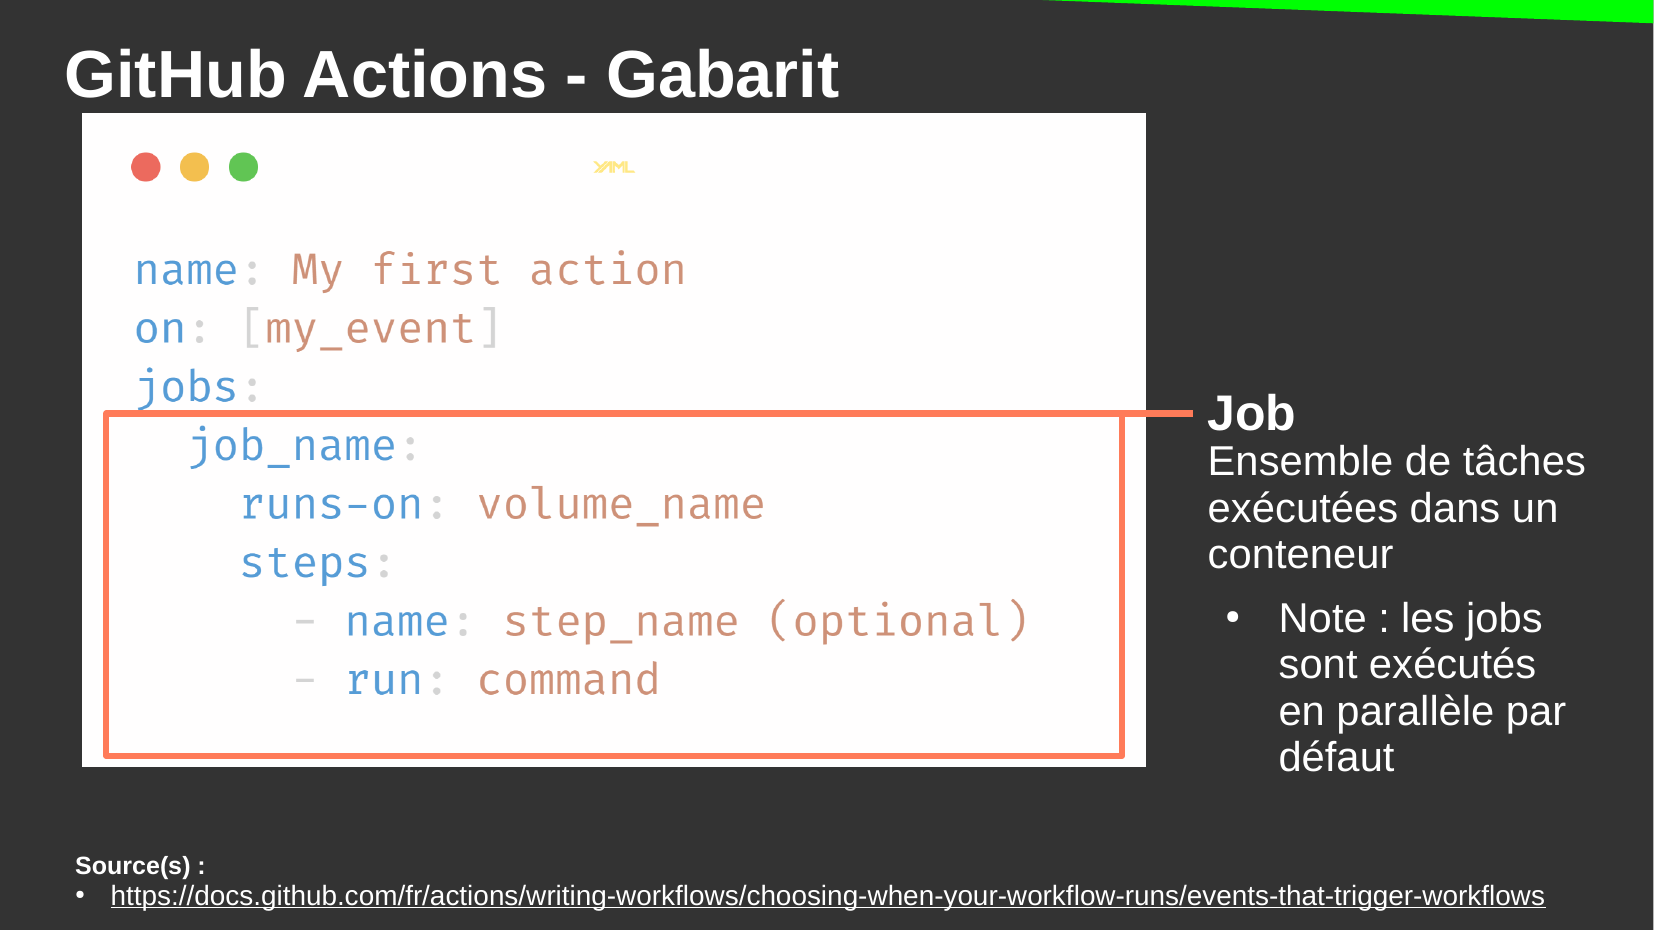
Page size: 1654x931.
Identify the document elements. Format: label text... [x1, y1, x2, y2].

text_box Source(s) : https://docs.github.com/fr/actions/writing-workflows/choosing-when-your-workflow-runs/events-that-trigger-workflows [60, 844, 1607, 919]
text_box Ensemble de tâches exécutées dans un conteneur Note : les jobs sont exécutés en parallèle par défaut [1192, 430, 1607, 789]
picture [82, 113, 1146, 767]
text_box [1042, 0, 1654, 24]
text_box Job [1192, 377, 1583, 430]
title GitHub Actions - Gabarit [64, 37, 1105, 119]
picture [109, 417, 1119, 753]
